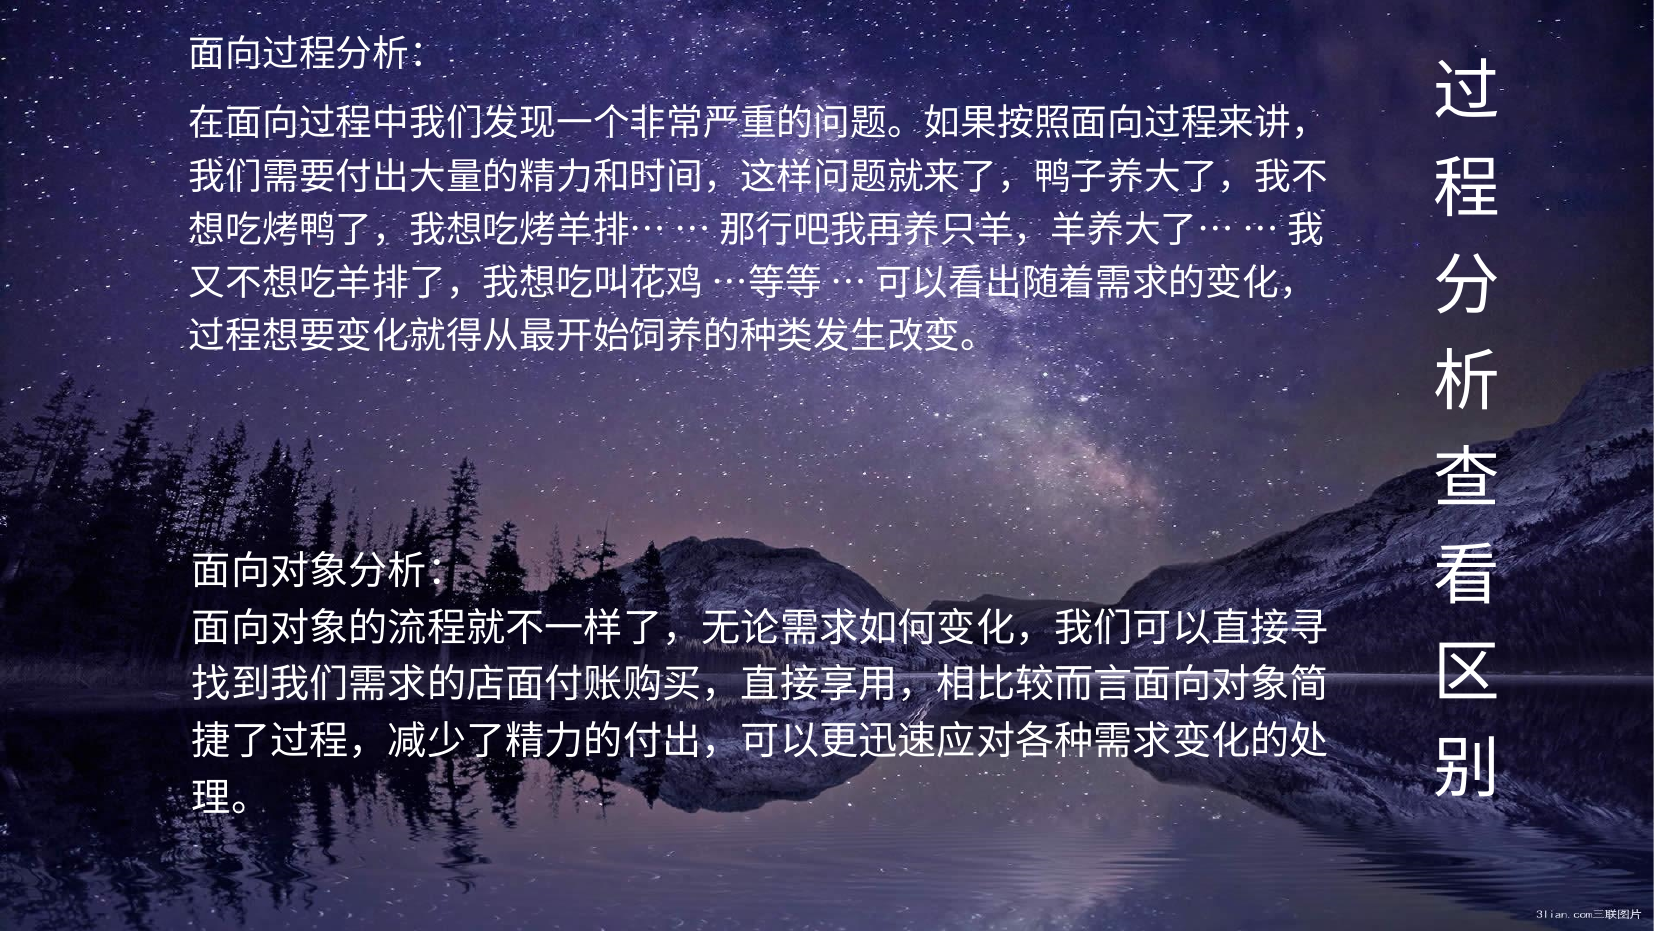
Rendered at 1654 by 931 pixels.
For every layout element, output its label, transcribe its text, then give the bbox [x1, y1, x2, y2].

title 过 程 分 析 查 看 区 别 [1363, 37, 1571, 828]
list 面向过程分析： 在面向过程中我们发现一个非常严重的问题。如果按照面向过程来讲，我们需要付出大量的精力和时间，这样问题就来了，鸭子养大了，我不想吃烤鸭了，我想吃烤羊排… … 那行吧我再养只羊，羊养大了… … 我又不想吃羊排了，我想吃叫花鸡 …等等 … 可以看出随着需求的变化，过程想要变化就得从最开始饲养的种类发生改变。 [188, 23, 1347, 362]
text_box 面向对象分析： 面向对象的流程就不一样了，无论需求如何变化，我们可以直接寻找到我们需求的店面付账购买，直接享用，相比较而言面向对象简捷了过程，减少了精力的付出，可以更迅速应对各种需求变化的处理。 [177, 531, 1359, 931]
picture [0, 0, 1654, 931]
